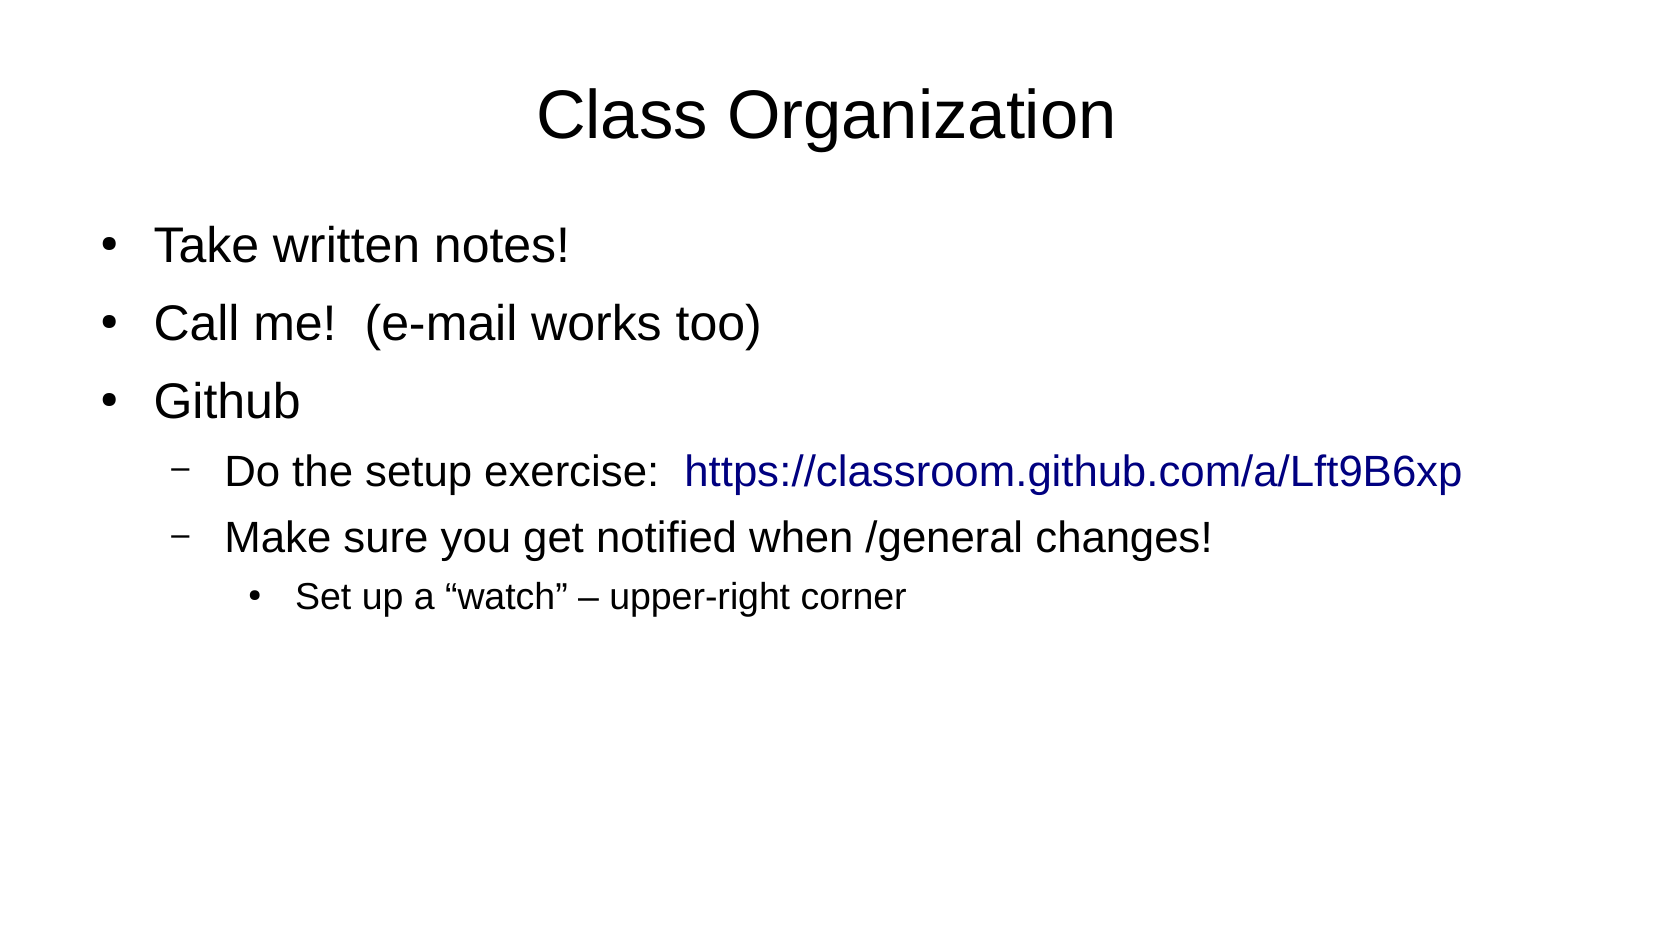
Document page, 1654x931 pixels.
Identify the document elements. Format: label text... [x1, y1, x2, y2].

title Class Organization [82, 37, 1571, 193]
list Take written notes! Call me! (e-mail works too) Github Do the setup exercise: https://classroom.github.com/a/Lft9B6xp Make sure you get notified when /general changes! Set up a “watch” – upper-right corner [82, 217, 1571, 758]
